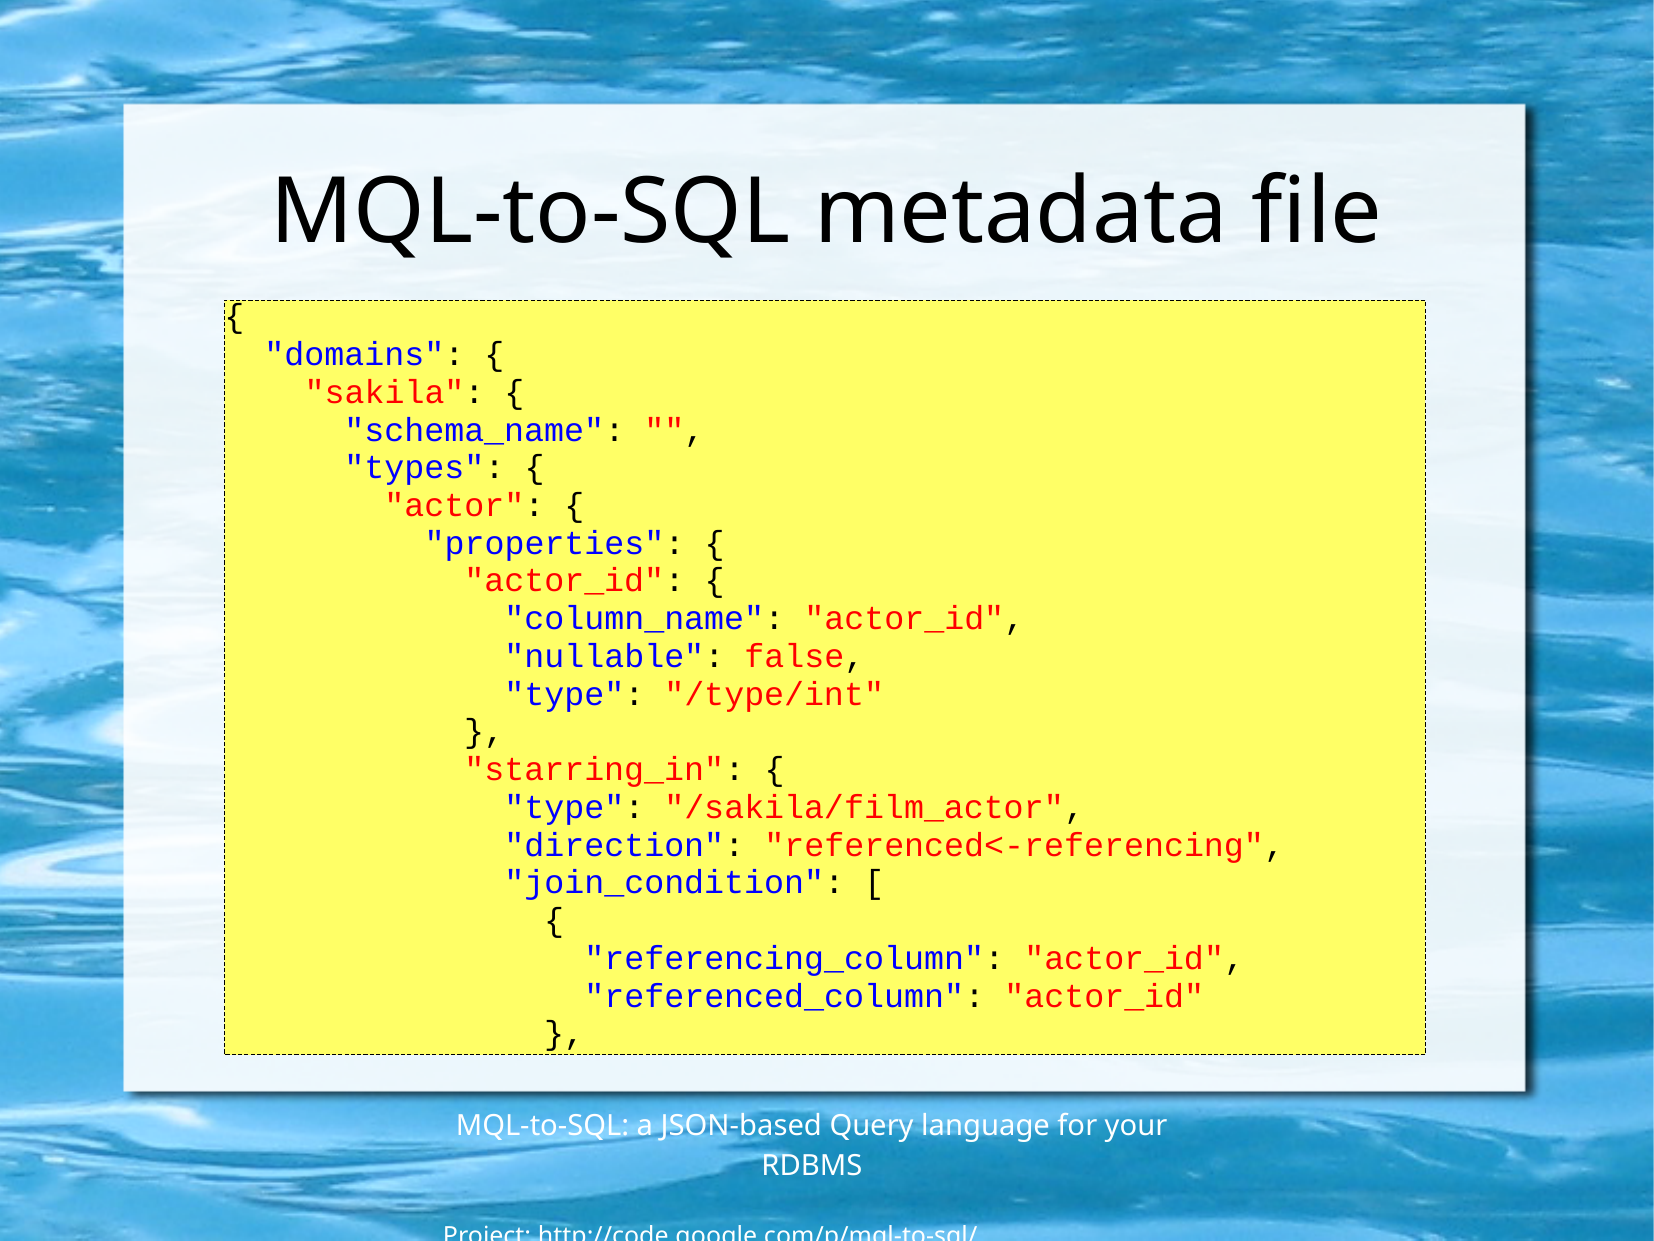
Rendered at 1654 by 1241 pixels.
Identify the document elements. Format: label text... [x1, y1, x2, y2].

picture [852, 1232, 859, 1241]
picture [804, 1232, 810, 1241]
picture [725, 1232, 732, 1241]
list { "domains": { "sakila": { "schema_name": "", "types": { "actor": { "properties": { "actor_id": { "column_name": "actor_id", "nullable": false, "type": "/type/int" }, "starring_in": { "type": "/sakila/film_actor", "direction": "referenced<-referencing", "join_condition": [ { "referencing_column": "actor_id", "referenced_column": "actor_id" }, [224, 300, 1426, 1055]
picture [827, 1232, 835, 1241]
picture [447, 1228, 454, 1235]
picture [541, 1232, 548, 1241]
picture [950, 1232, 957, 1241]
picture [795, 1232, 802, 1241]
picture [628, 1232, 635, 1241]
picture [0, 0, 1654, 1241]
picture [914, 1232, 921, 1241]
picture [694, 1232, 701, 1241]
picture [780, 1232, 787, 1241]
picture [679, 1232, 686, 1241]
title MQL-to-SQL metadata file [147, 118, 1506, 296]
picture [876, 1232, 883, 1241]
picture [471, 1232, 478, 1241]
picture [710, 1232, 717, 1241]
picture [575, 1232, 583, 1241]
picture [861, 1232, 867, 1241]
picture [643, 1232, 650, 1241]
